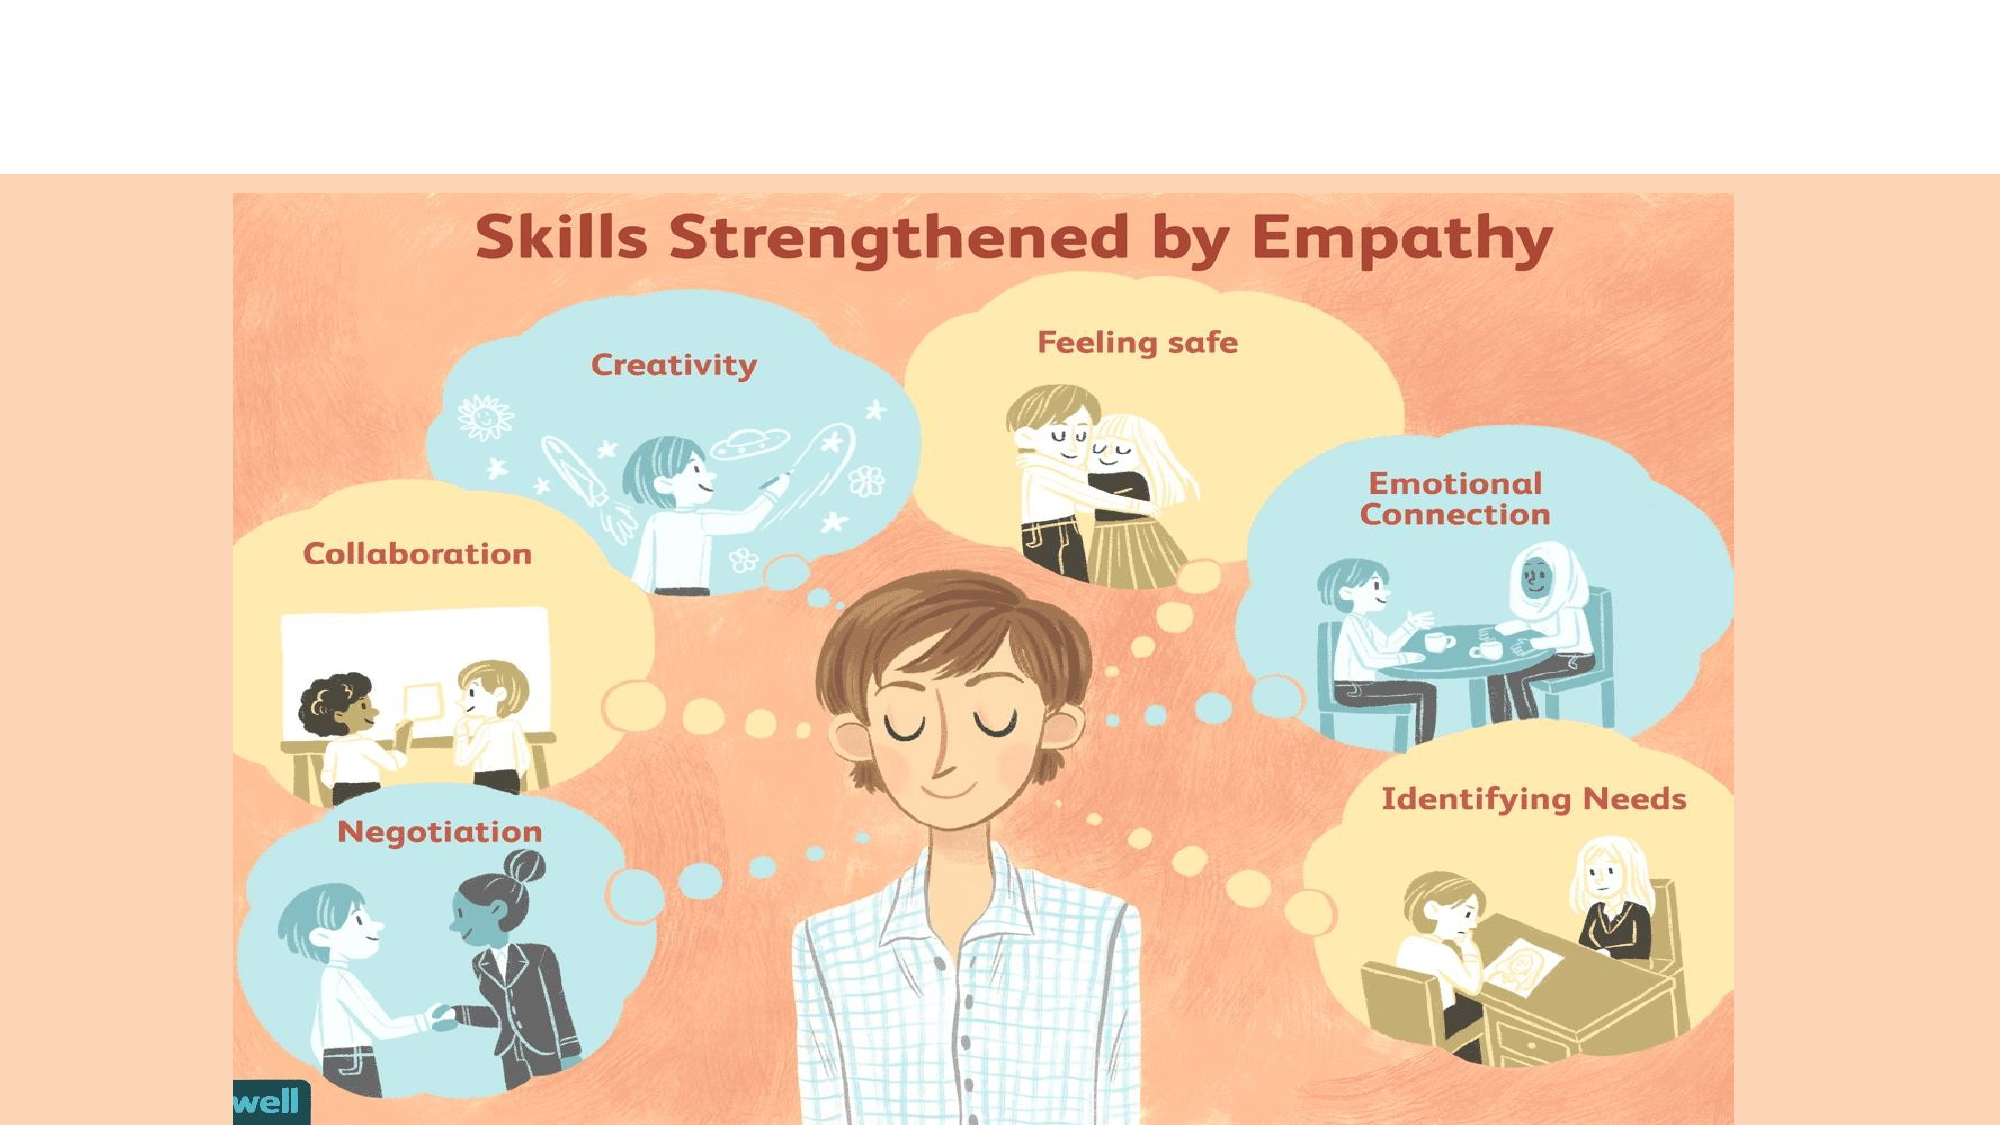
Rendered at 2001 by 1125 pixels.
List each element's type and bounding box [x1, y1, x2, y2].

text_box [0, 173, 2000, 1125]
picture [233, 193, 1734, 1125]
